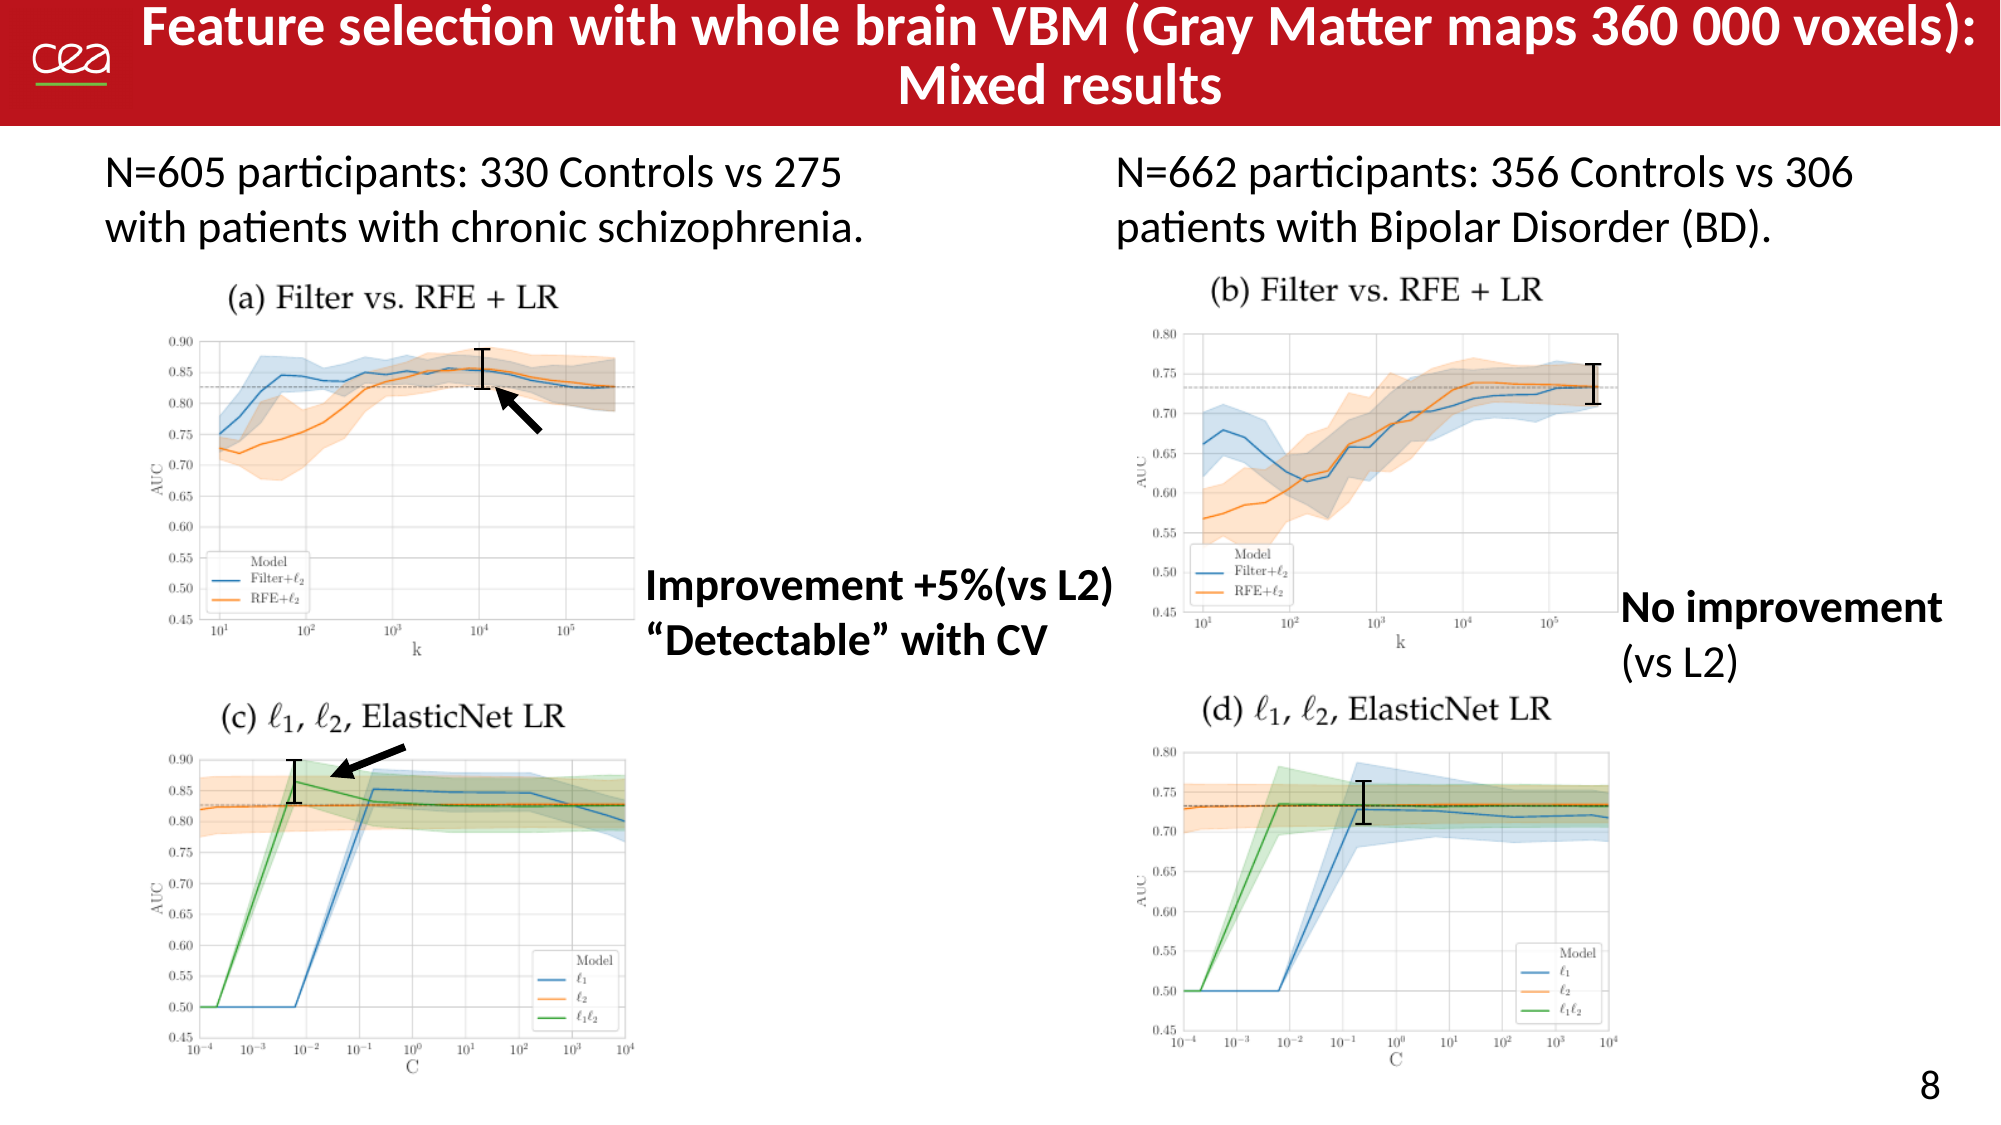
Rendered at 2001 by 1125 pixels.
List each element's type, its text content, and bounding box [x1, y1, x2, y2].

text_box Improvement +5%(vs L2) “Detectable” with CV [630, 547, 1137, 700]
picture [130, 287, 641, 1077]
text_box No improvement (vs L2) [1605, 569, 1980, 722]
text_box N=662 participants: 356 Controls vs 306 patients with Bipolar Disorder (BD). [1100, 134, 1950, 287]
picture [1137, 287, 1625, 1071]
title Feature selection with whole brain VBM (Gray Matter maps 360 000 voxels): Mixed results [120, 0, 2000, 124]
text_box N=605 participants: 330 Controls vs 275 with patients with chronic schizophrenia. [90, 134, 930, 287]
picture [9, 8, 120, 109]
